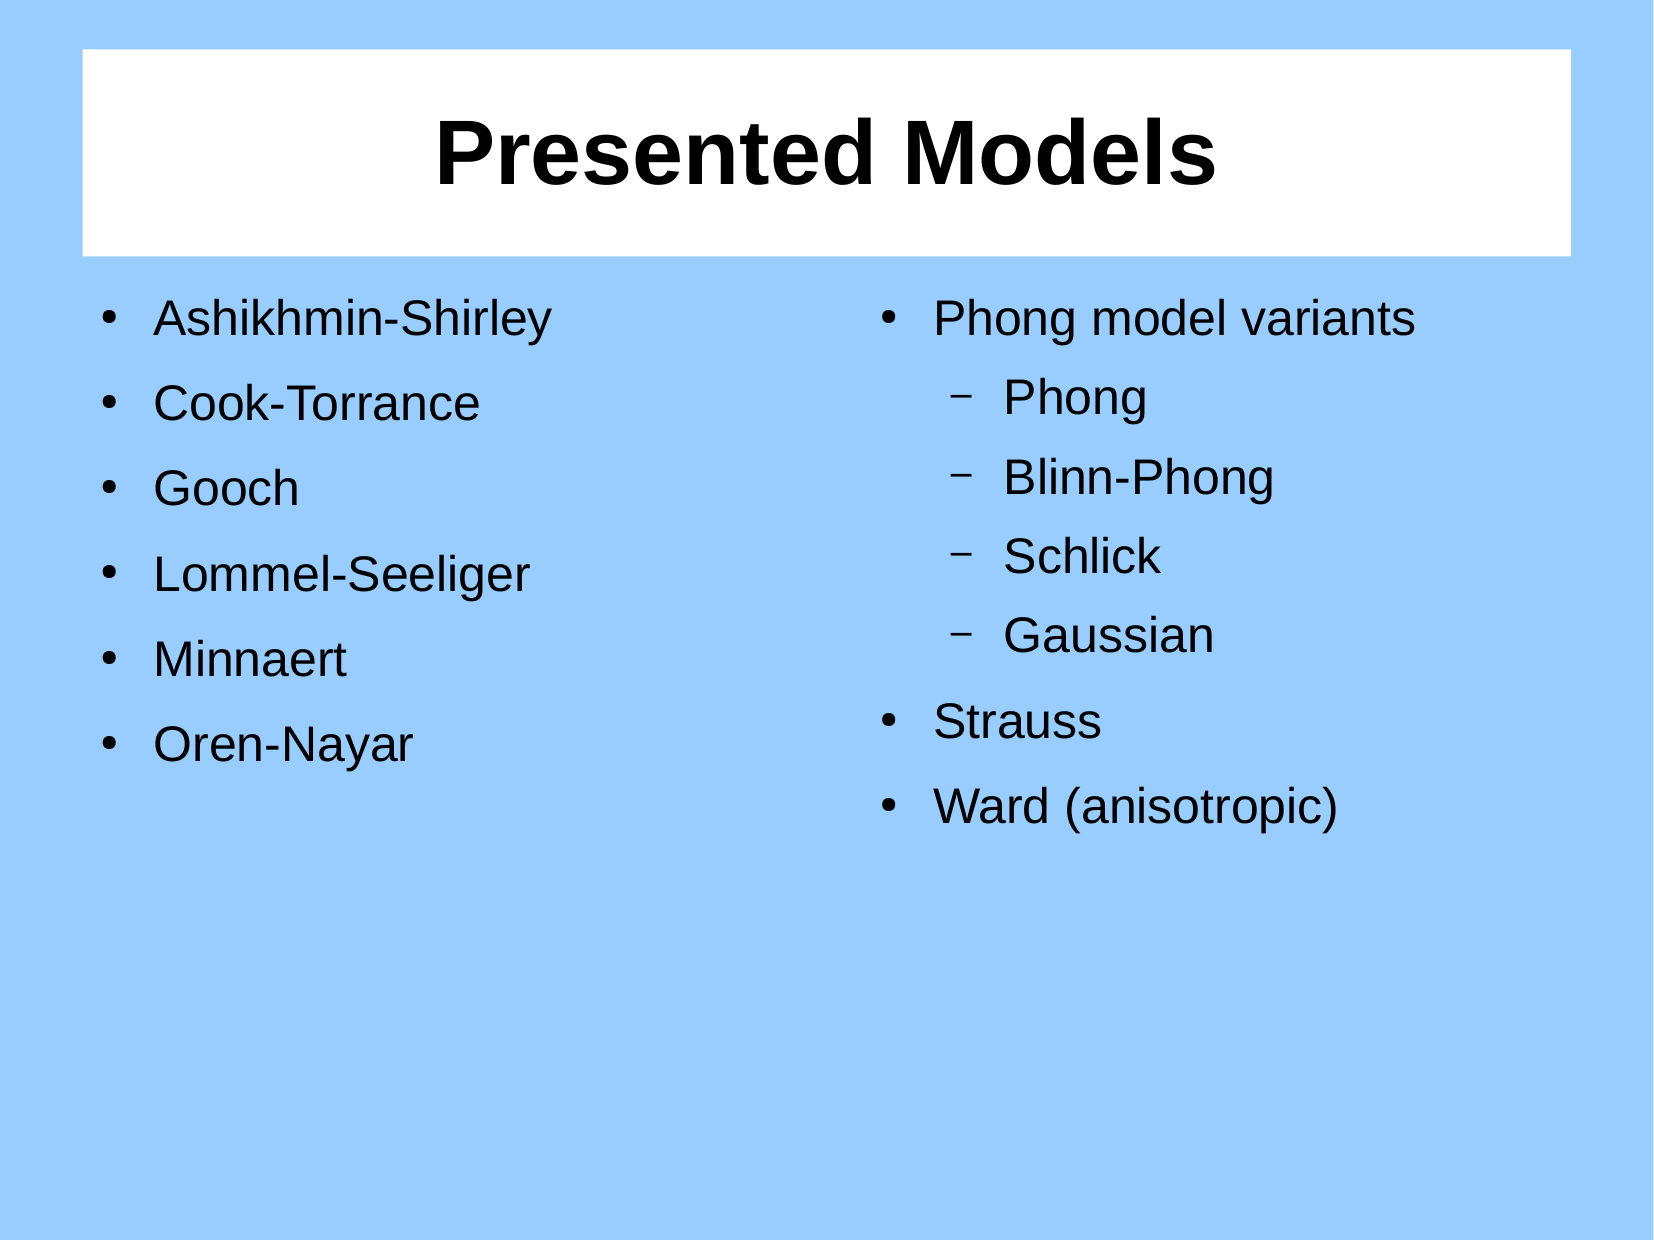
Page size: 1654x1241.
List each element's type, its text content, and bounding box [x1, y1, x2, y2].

list Phong model variants Phong Blinn-Phong Schlick Gaussian Strauss Ward (anisotropic) [862, 290, 1571, 1170]
title Presented Models [82, 49, 1571, 257]
list Ashikhmin-Shirley Cook-Torrance Gooch Lommel-Seeliger Minnaert Oren-Nayar [82, 290, 792, 1170]
